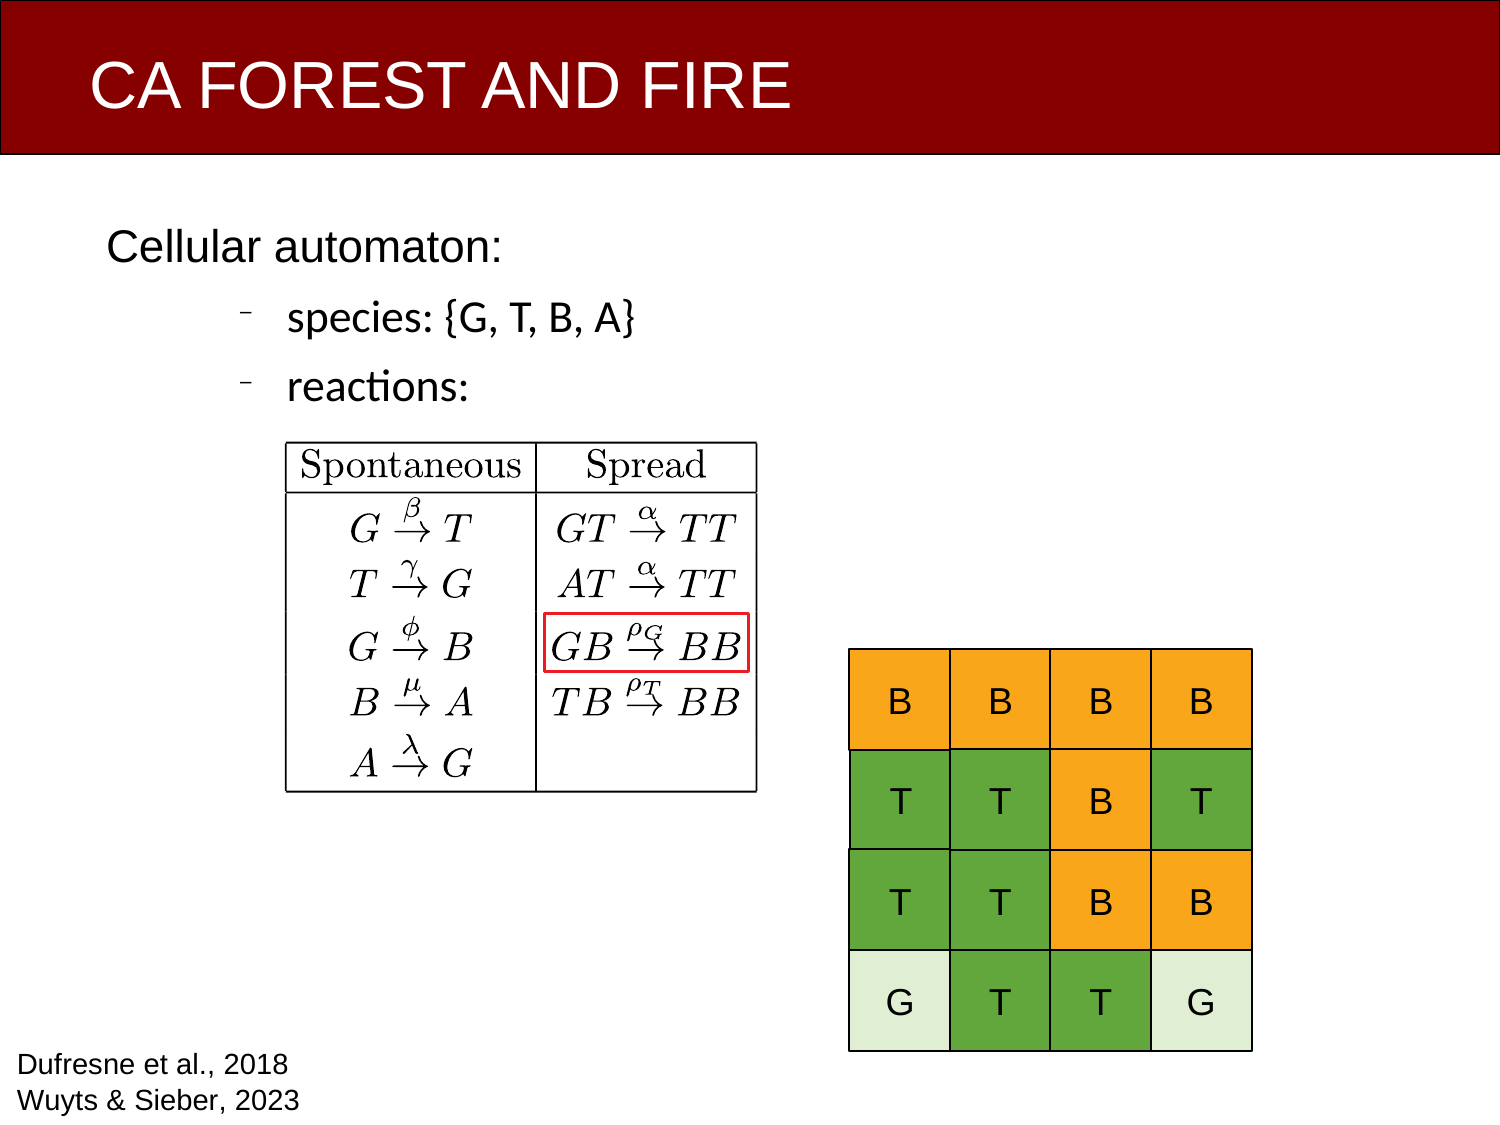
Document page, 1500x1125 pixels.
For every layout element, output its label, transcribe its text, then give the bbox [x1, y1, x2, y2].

text_box [0, 0, 1500, 154]
text_box G [1150, 952, 1252, 1052]
text_box T [949, 952, 1050, 1052]
text_box Dufresne et al., 2018 Wuyts & Sieber, 2023 [2, 1038, 442, 1125]
title CA FOREST AND FIRE [74, 3, 1425, 160]
text_box G [849, 952, 949, 1052]
list Cellular automaton: species: {G, T, B, A} reactions: [75, 209, 1425, 952]
text_box T [1050, 952, 1150, 1052]
